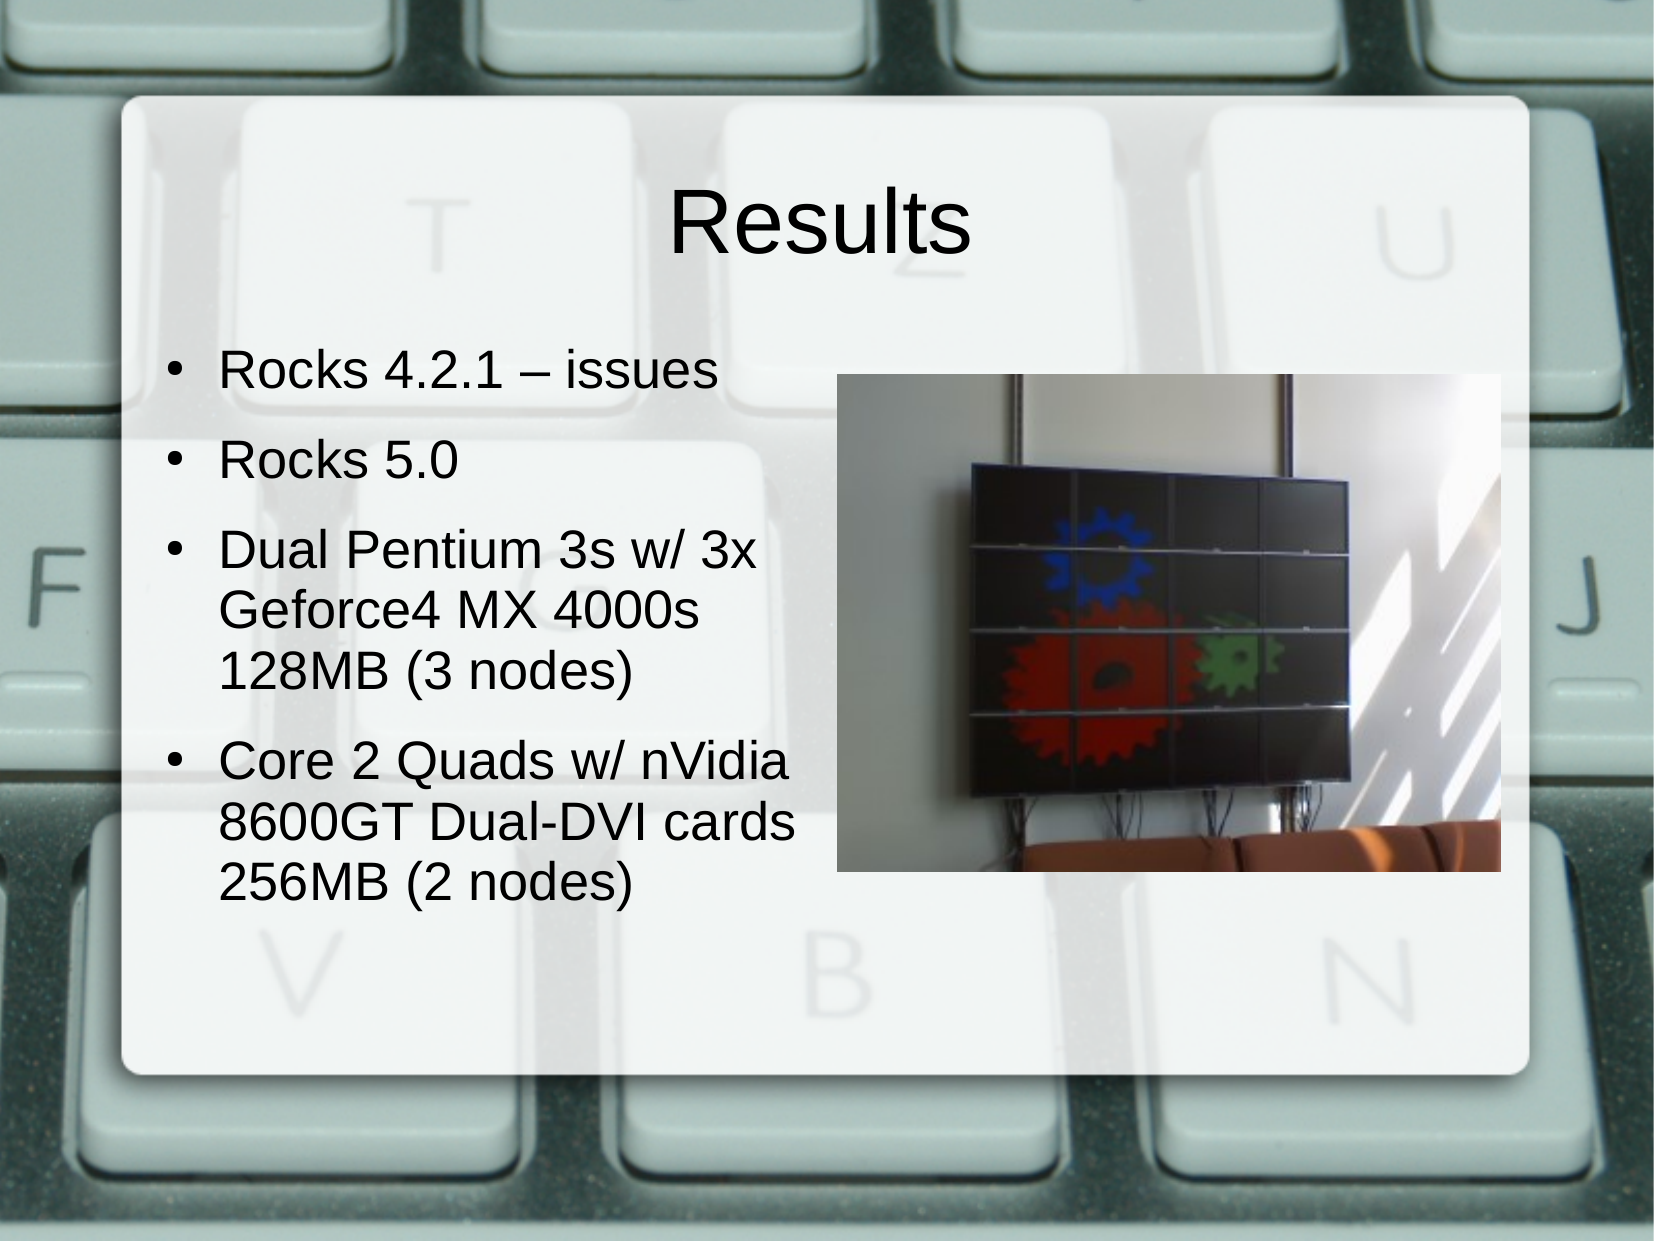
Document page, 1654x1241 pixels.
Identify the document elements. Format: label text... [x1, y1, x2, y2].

title Results [135, 117, 1506, 325]
list Rocks 4.2.1 – issues Rocks 5.0 Dual Pentium 3s w/ 3x Geforce4 MX 4000s 128MB (3 nodes) Core 2 Quads w/ nVidia 8600GT Dual-DVI cards 256MB (2 nodes) [147, 339, 811, 1049]
picture [0, 0, 1654, 1241]
